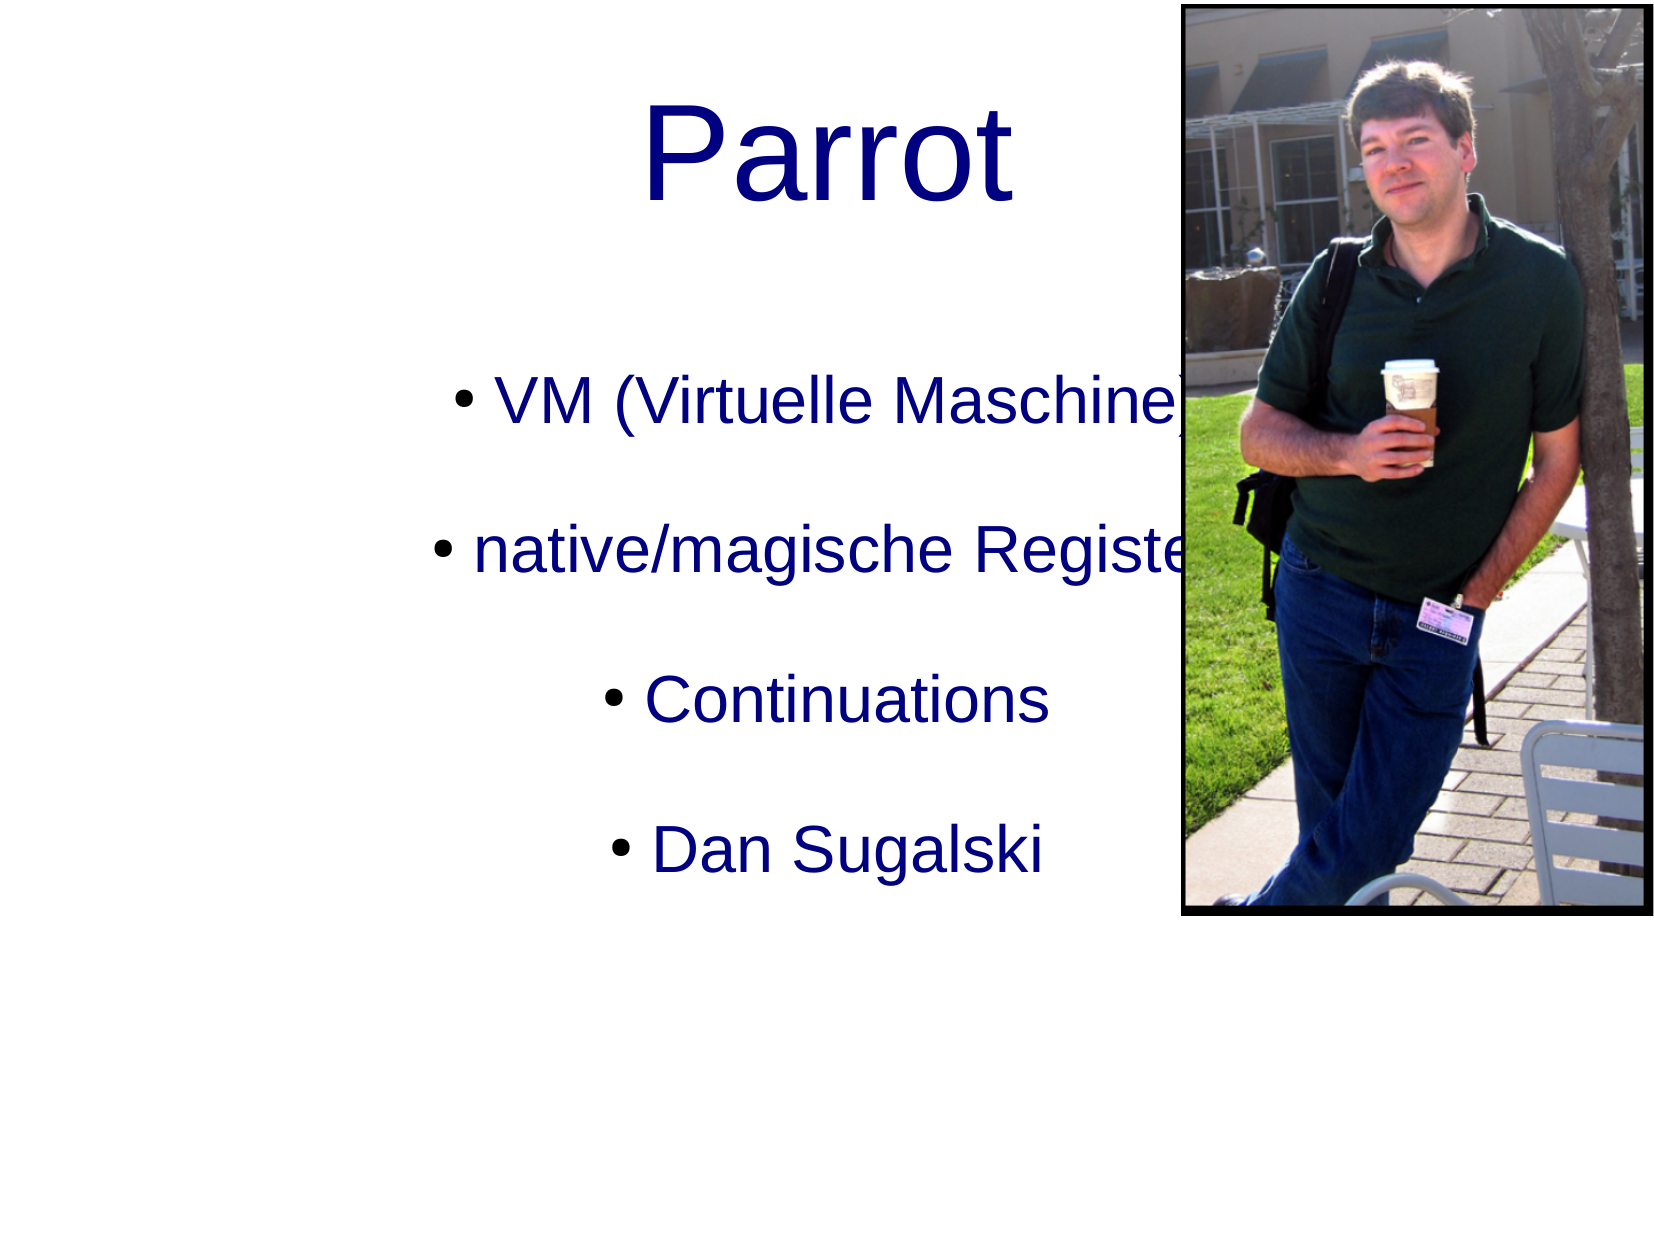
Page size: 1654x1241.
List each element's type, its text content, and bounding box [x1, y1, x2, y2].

picture [1181, 4, 1654, 916]
title Parrot [82, 49, 1181, 257]
subtitle VM (Virtuelle Maschine) native/magische Register Continuations Dan Sugalski [82, 290, 1571, 1109]
